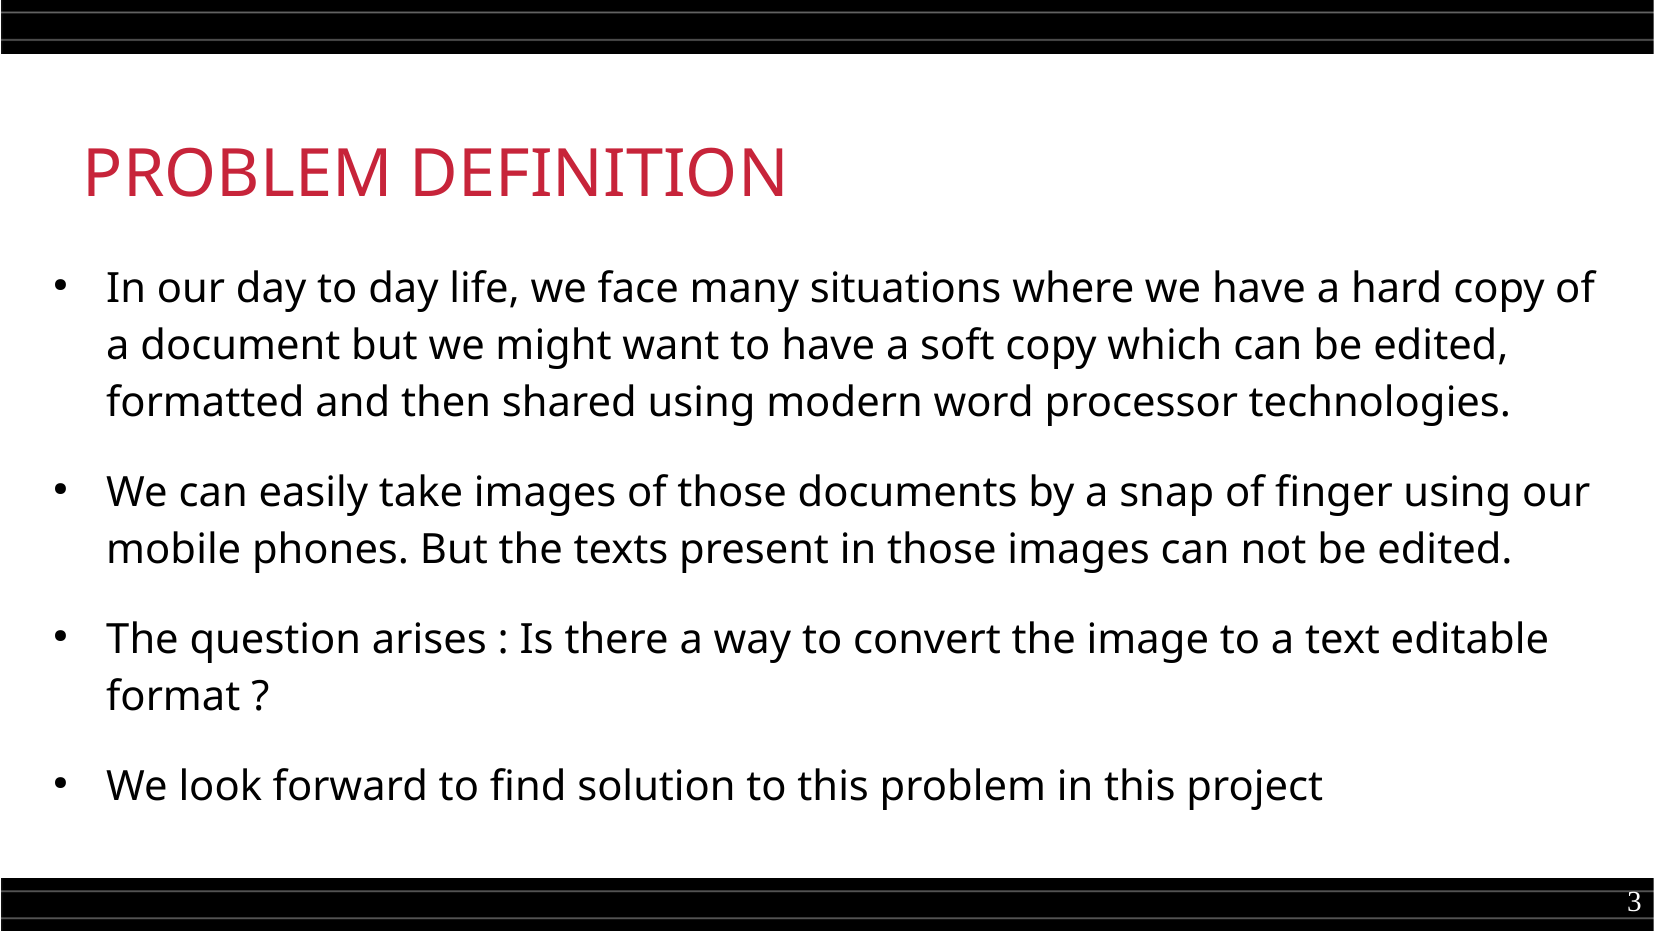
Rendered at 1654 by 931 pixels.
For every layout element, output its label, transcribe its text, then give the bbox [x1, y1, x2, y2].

list In our day to day life, we face many situations where we have a hard copy of a document but we might want to have a soft copy which can be edited, formatted and then shared using modern word processor technologies. We can easily take images of those documents by a snap of finger using our mobile phones. But the texts present in those images can not be edited. The question arises : Is there a way to convert the image to a text editable format ? We look forward to find solution to this problem in this project [35, 177, 1626, 851]
picture [1, 878, 1654, 931]
picture [1, 0, 1654, 54]
title PROBLEM DEFINITION [82, 92, 1571, 177]
